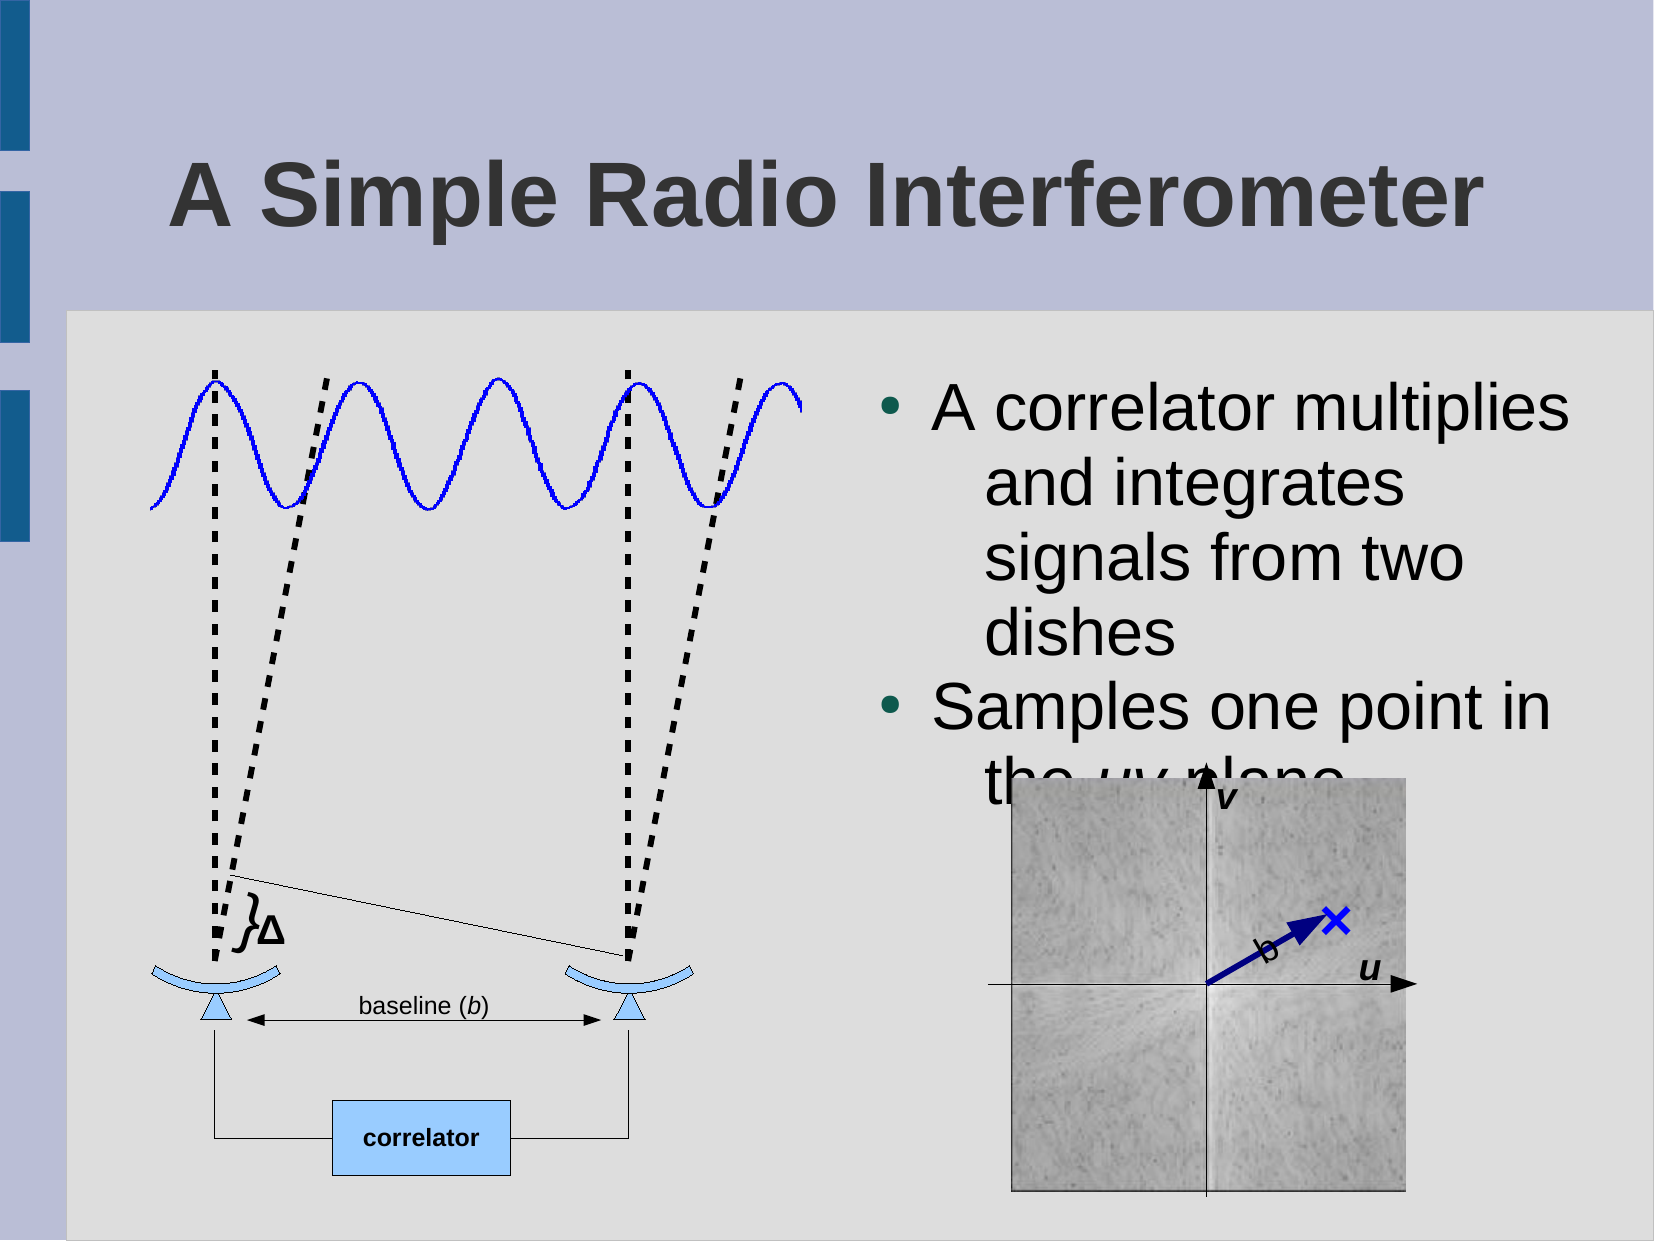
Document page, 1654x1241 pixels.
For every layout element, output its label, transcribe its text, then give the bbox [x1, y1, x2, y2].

picture [150, 370, 802, 519]
title A Simple Radio Interferometer [121, 91, 1534, 299]
picture [1207, 985, 1406, 1192]
text_box [565, 965, 694, 1020]
text_box } [210, 869, 312, 977]
picture [1011, 778, 1206, 984]
picture [1365, 961, 1375, 976]
text_box [151, 965, 241, 1020]
picture [1011, 985, 1206, 1192]
picture [1265, 950, 1275, 958]
picture [1207, 778, 1406, 984]
list A correlator multiplies and integrates signals from two dishes Samples one point in the uv plane. [842, 370, 1622, 774]
text_box v [1201, 768, 1252, 826]
text_box Δ [241, 899, 323, 994]
text_box correlator [332, 1100, 511, 1176]
text_box × [1304, 880, 1381, 961]
